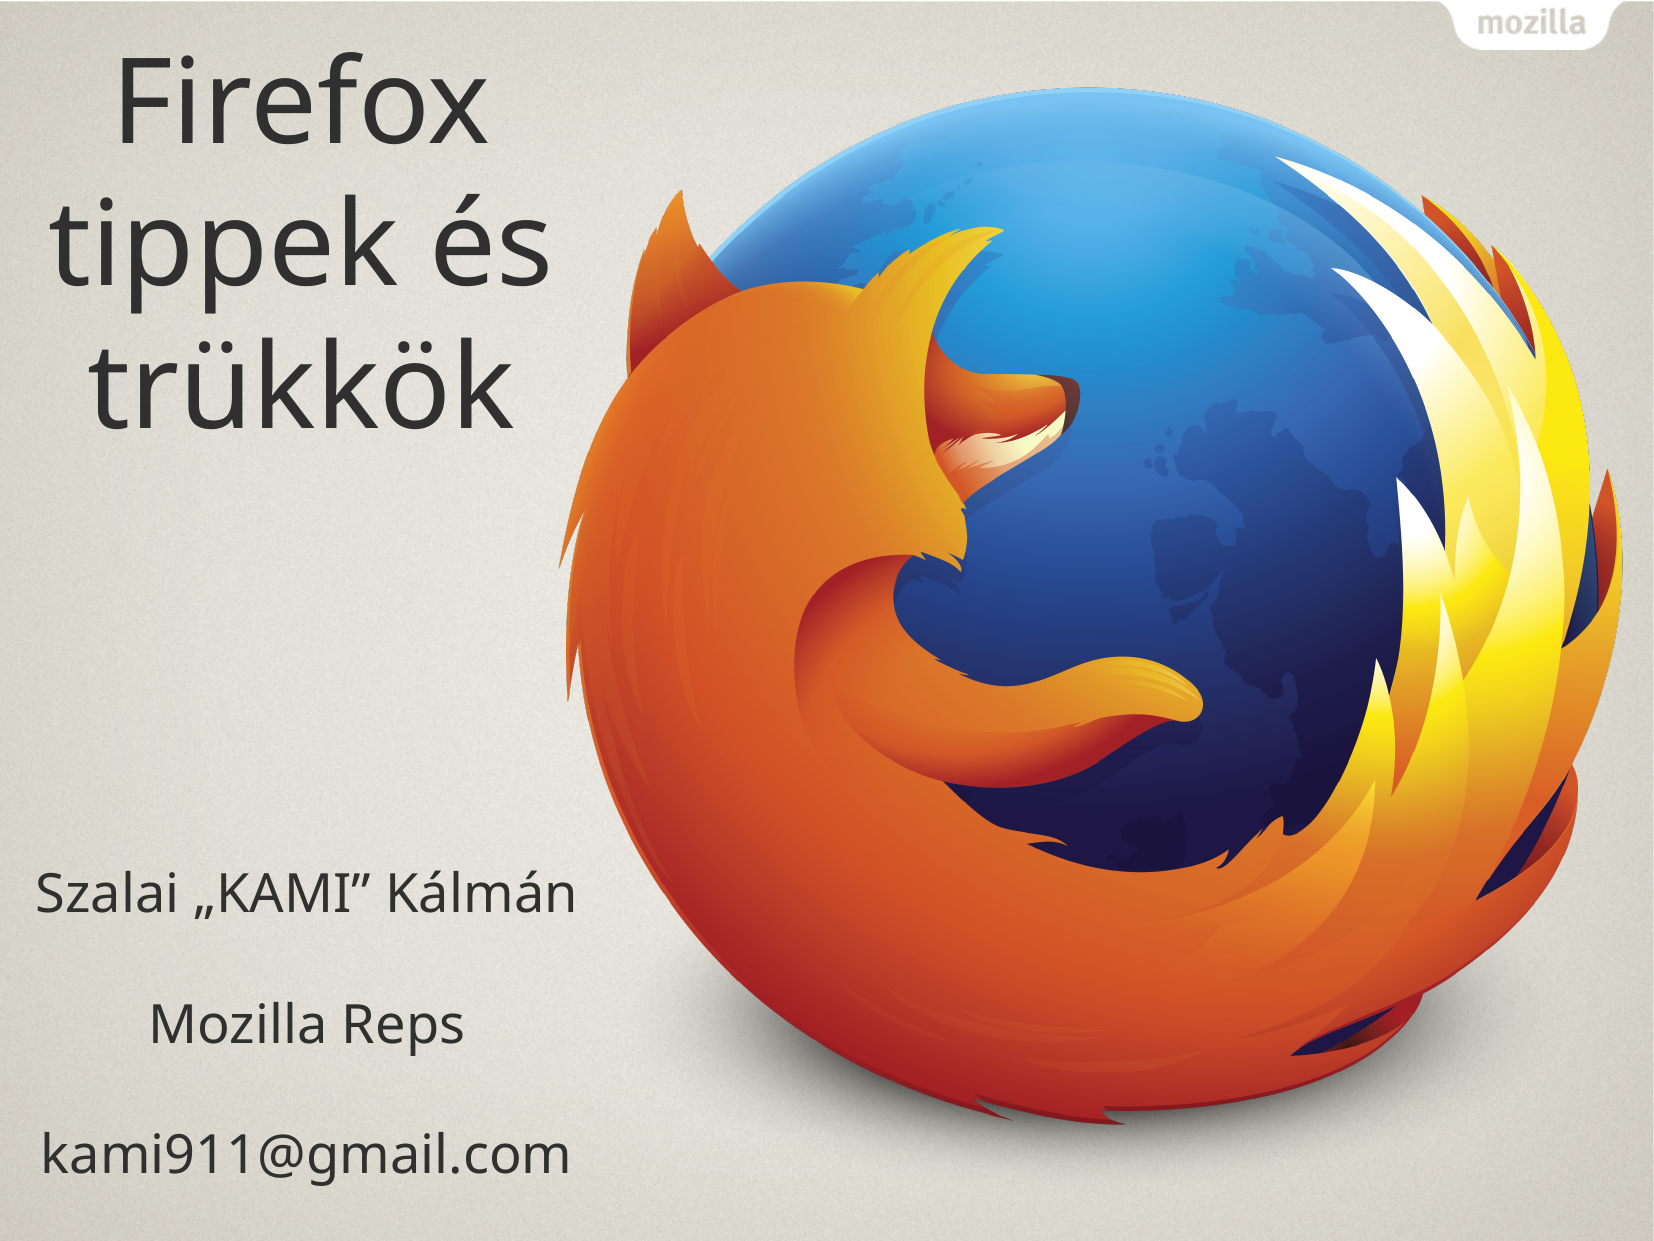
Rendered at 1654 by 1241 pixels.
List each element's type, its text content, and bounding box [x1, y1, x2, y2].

title Firefox tippek és trükkök [11, 15, 591, 461]
picture [0, 0, 1654, 1241]
list Szalai „KAMI” Kálmán Mozilla Reps kami911@gmail.com [0, 850, 363, 1233]
